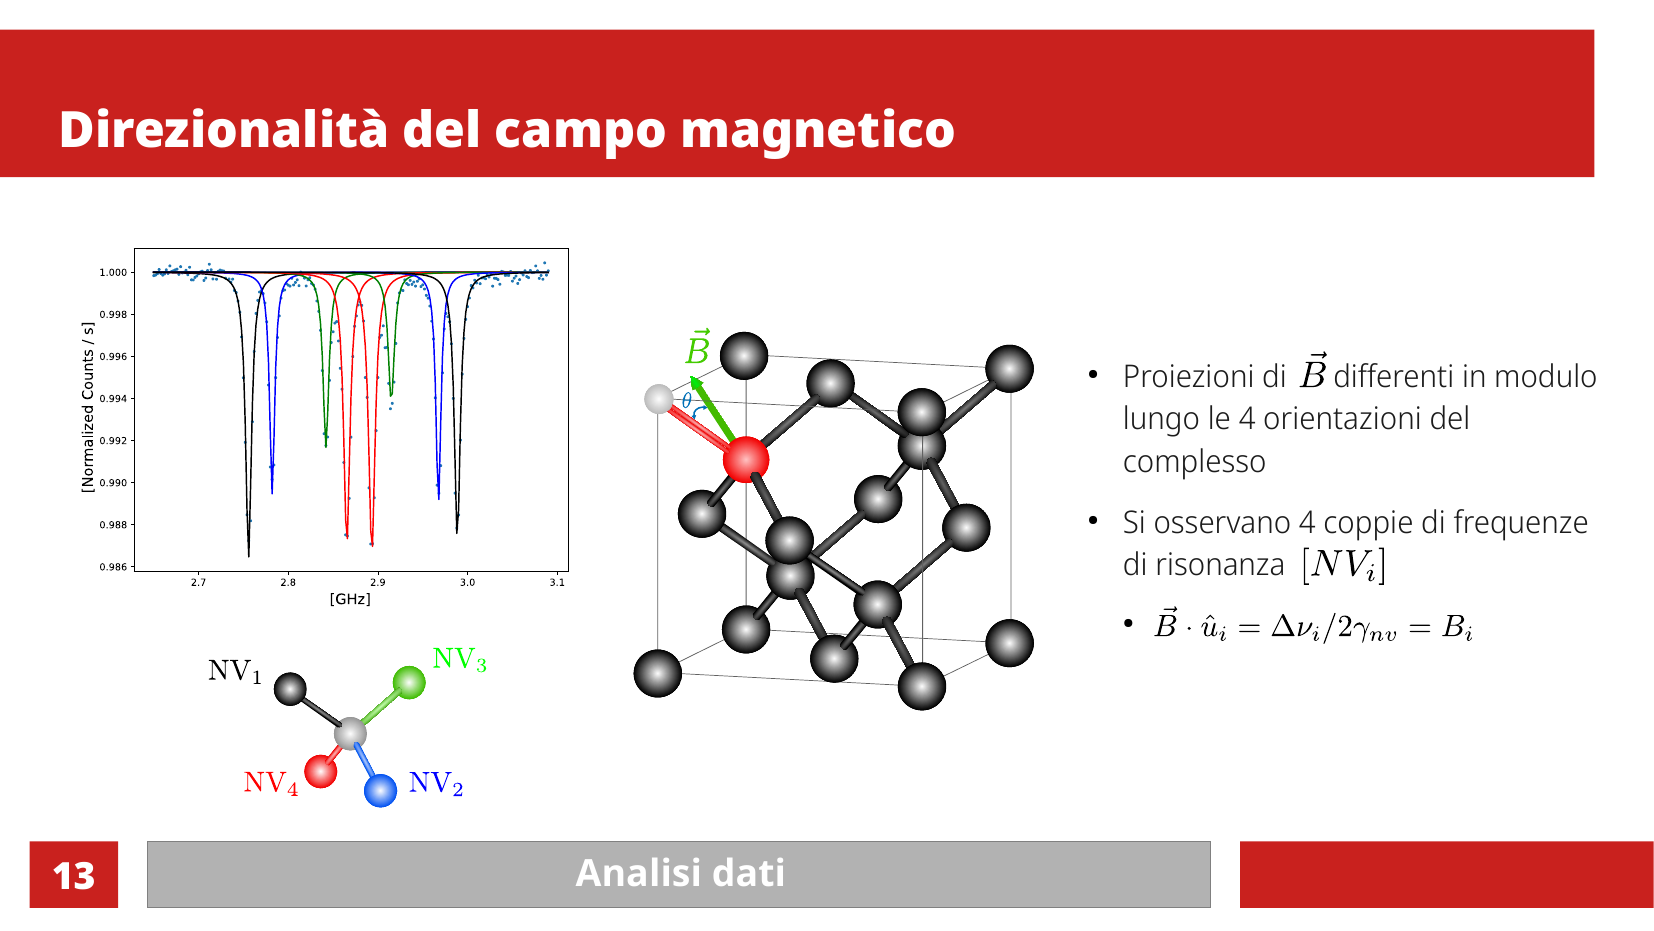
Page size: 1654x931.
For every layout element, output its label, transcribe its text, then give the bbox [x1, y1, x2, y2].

text_box [208, 659, 261, 684]
title Direzionalità del campo magnetico [59, 44, 1595, 163]
text_box [244, 771, 298, 796]
text_box [409, 772, 463, 797]
text_box [1154, 606, 1472, 644]
list Proiezioni di differenti in modulo lungo le 4 orientazioni del complesso Si osservano 4 coppie di frequenze di risonanza [1087, 211, 1613, 788]
picture [81, 212, 1087, 858]
text_box [433, 647, 487, 673]
text_box Analisi dati [155, 838, 1206, 905]
text_box [1301, 547, 1384, 585]
text_box [1299, 351, 1327, 388]
